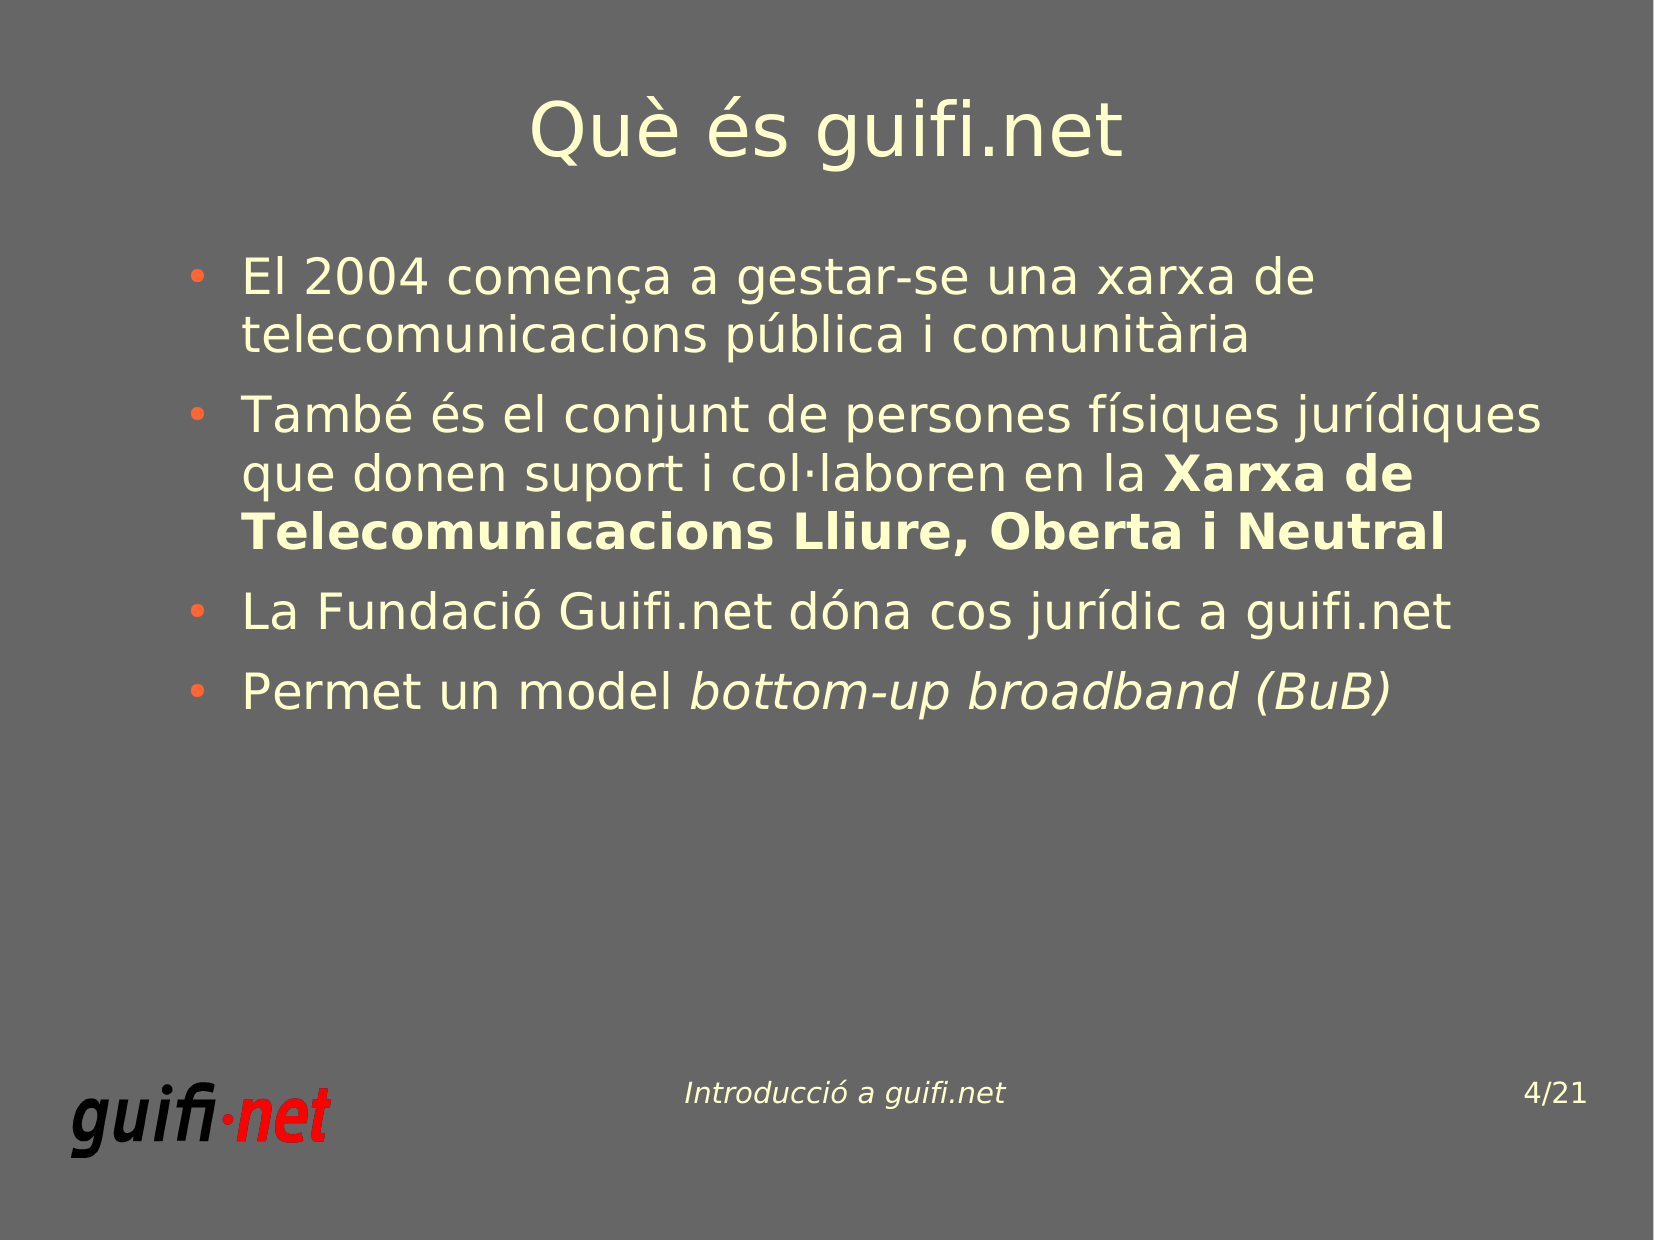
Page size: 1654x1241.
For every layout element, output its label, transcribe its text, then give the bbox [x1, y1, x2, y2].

picture [71, 1082, 331, 1158]
title Què és guifi.net [82, 49, 1571, 213]
list El 2004 comença a gestar-se una xarxa de telecomunicacions pública i comunitària També és el conjunt de persones físiques jurídiques que donen suport i col·laboren en la Xarxa de Telecomunicacions Lliure, Oberta i Neutral La Fundació Guifi.net dóna cos jurídic a guifi.net Permet un model bottom-up broadband (BuB) [118, 248, 1571, 1045]
